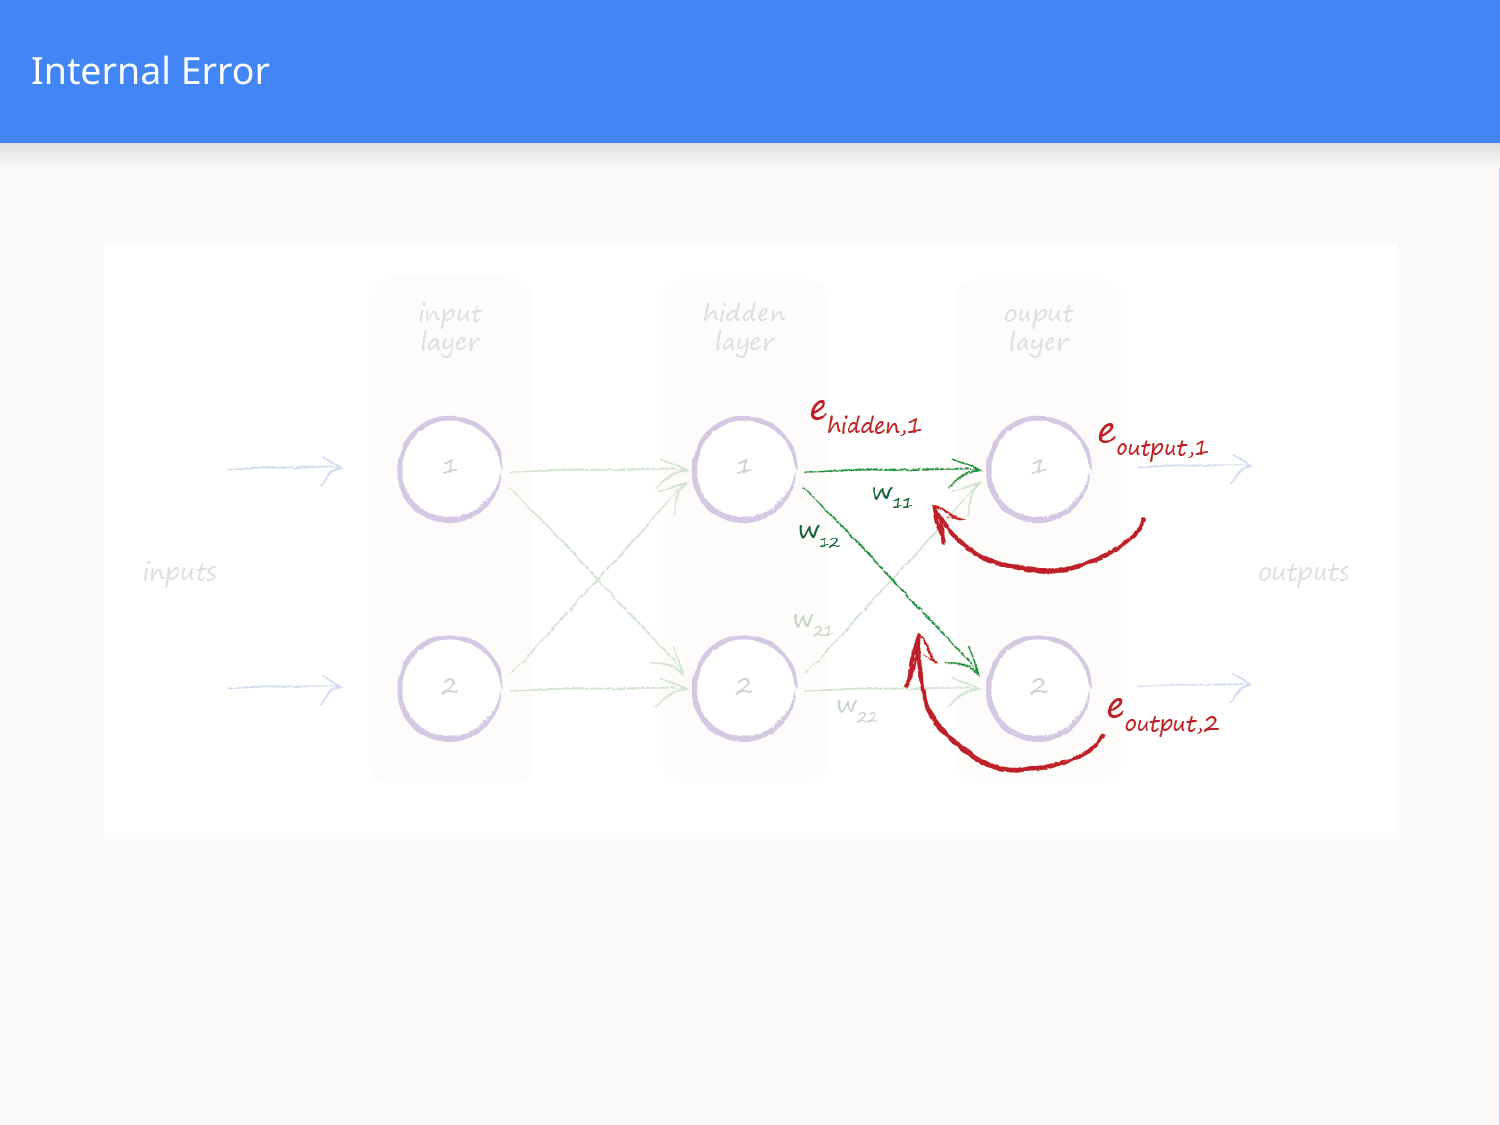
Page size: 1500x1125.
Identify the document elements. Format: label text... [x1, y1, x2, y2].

title Internal Error [16, 3, 1464, 136]
picture [104, 244, 1396, 834]
